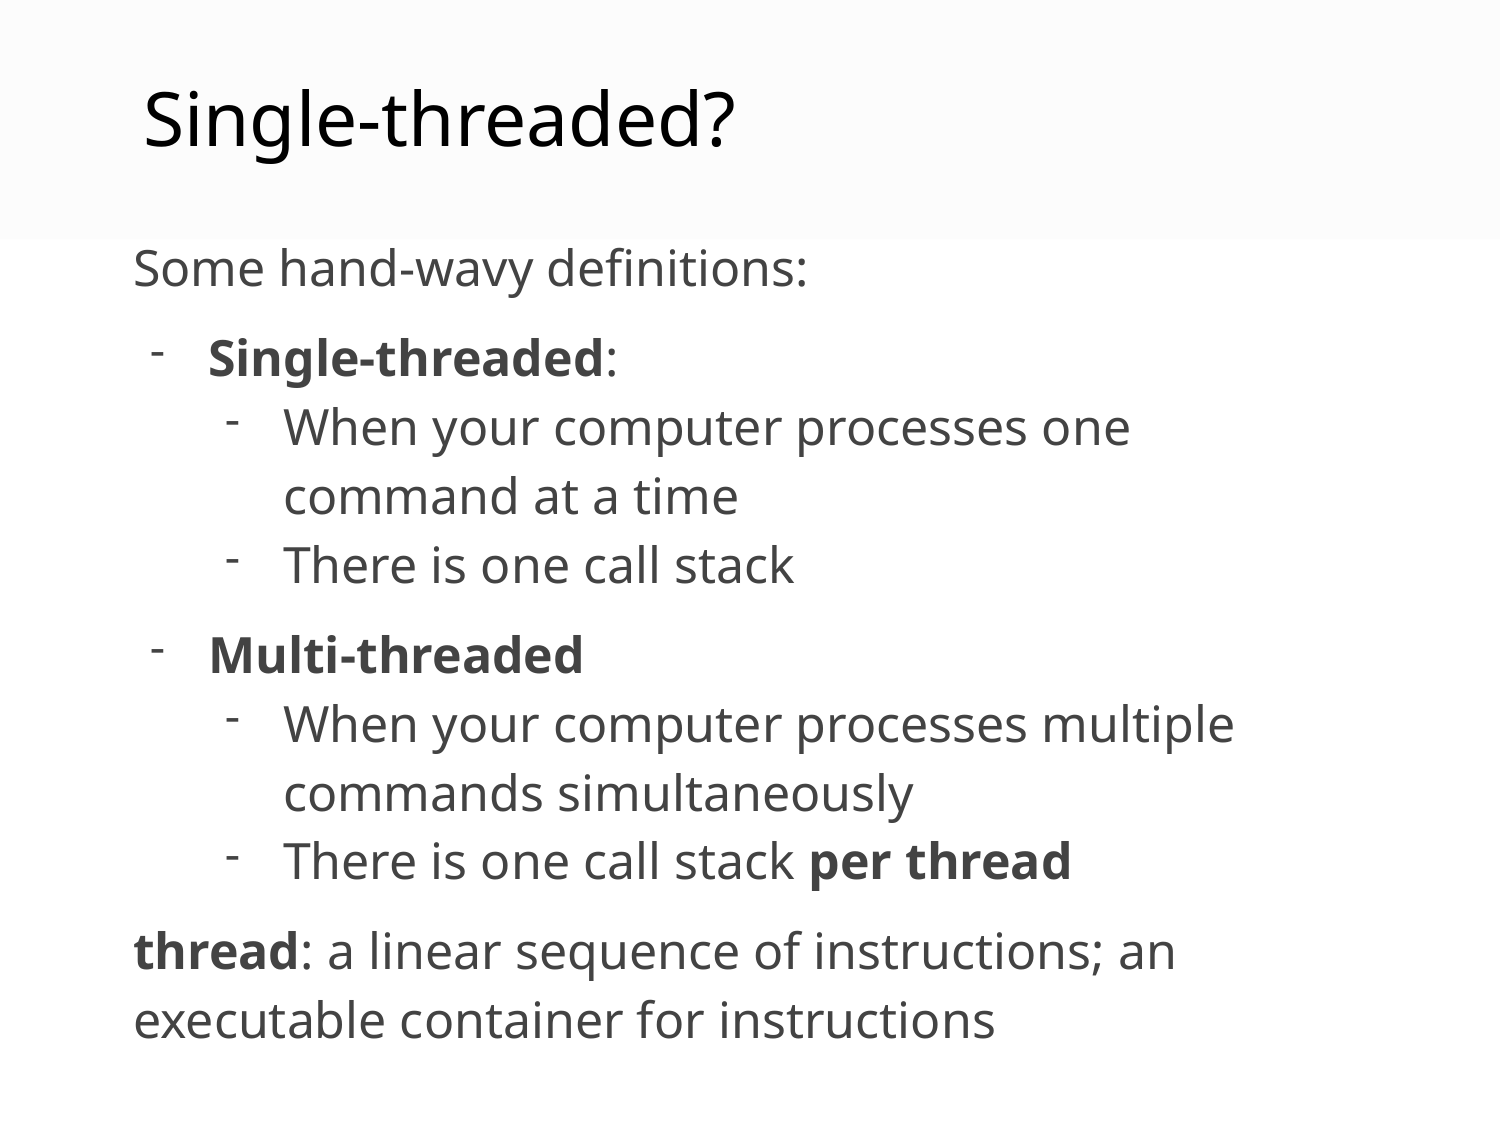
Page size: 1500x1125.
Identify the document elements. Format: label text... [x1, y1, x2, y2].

list Some hand-wavy definitions: Single-threaded: When your computer processes one command at a time There is one call stack Multi-threaded When your computer processes multiple commands simultaneously There is one call stack per thread thread: a linear sequence of instructions; an executable container for instructions [118, 212, 1362, 960]
title Single-threaded? [128, 56, 1372, 183]
